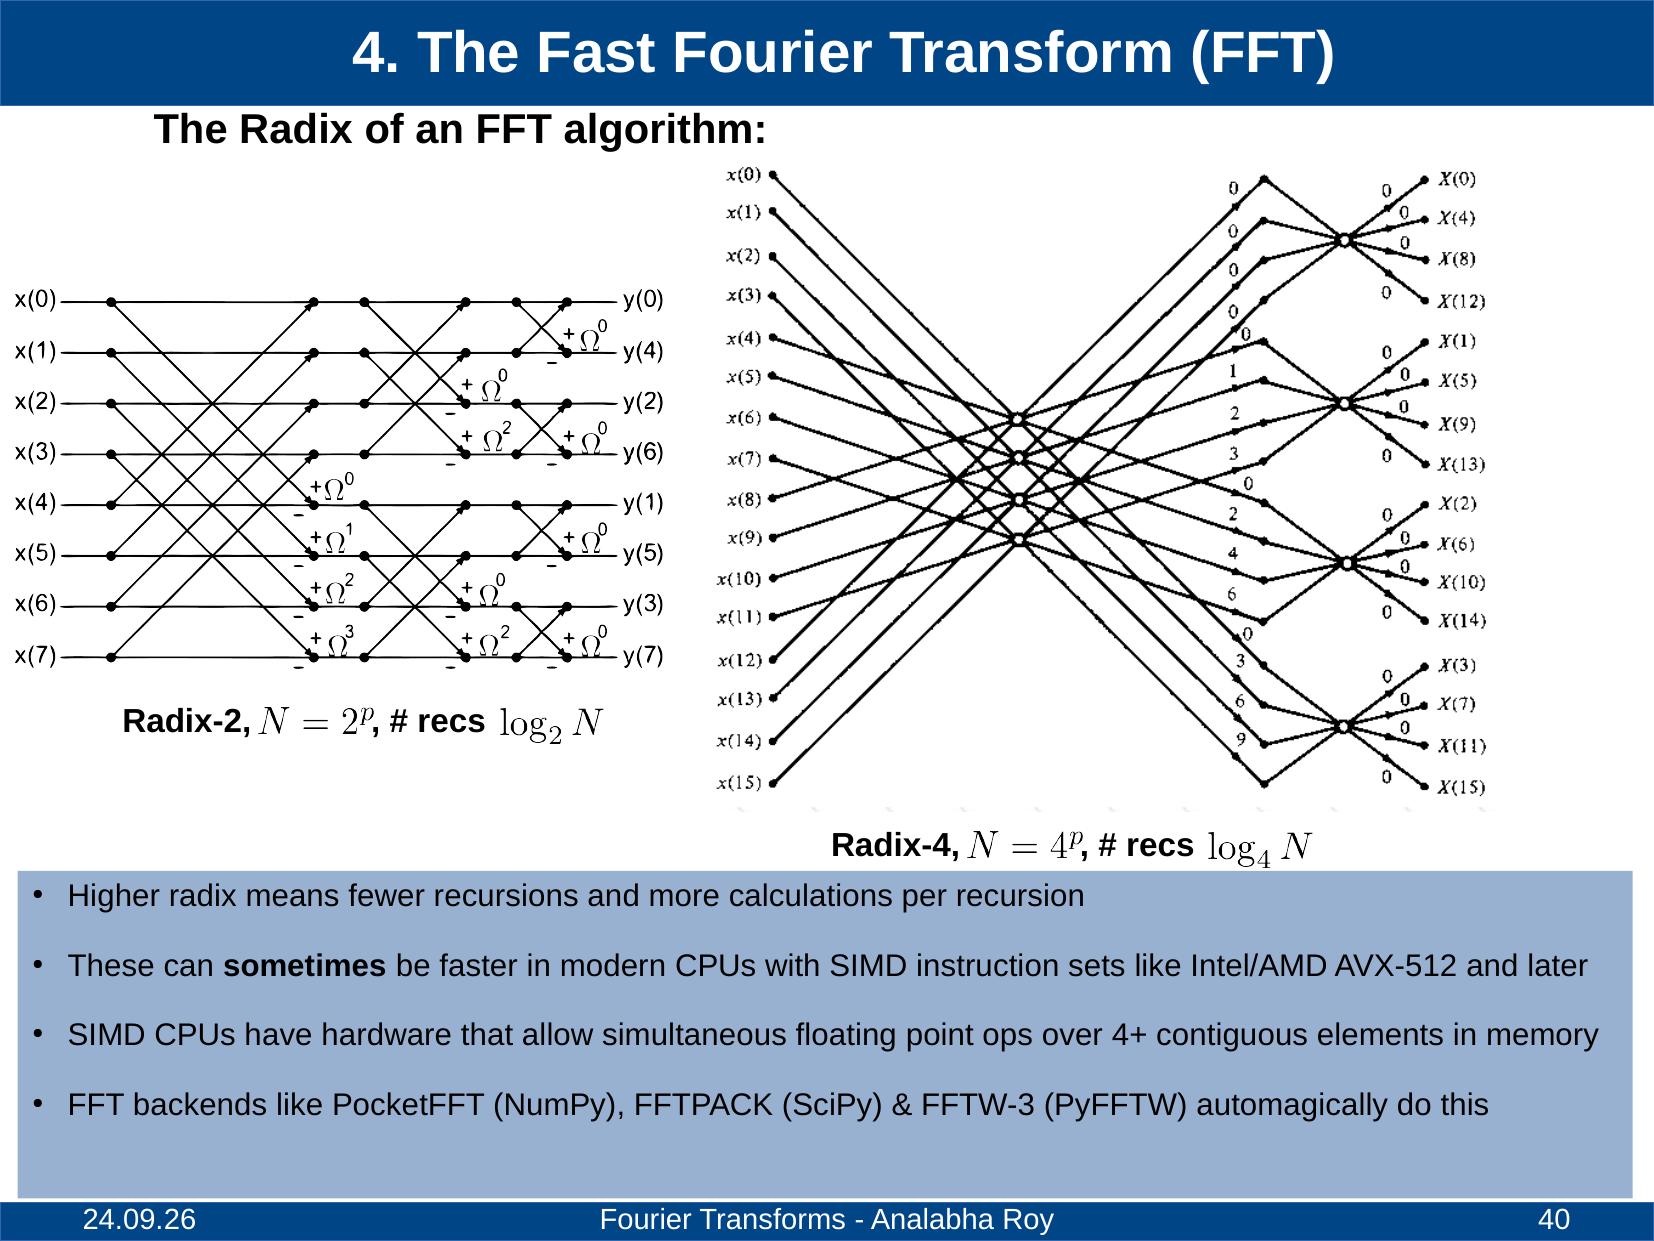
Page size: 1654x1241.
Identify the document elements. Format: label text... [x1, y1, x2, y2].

text_box Higher radix means fewer recursions and more calculations per recursion These can sometimes be faster in modern CPUs with SIMD instruction sets like Intel/AMD AVX-512 and later SIMD CPUs have hardware that allow simultaneous floating point ops over 4+ contiguous elements in memory FFT backends like PocketFFT (NumPy), FFTPACK (SciPy) & FFTW-3 (PyFFTW) automagically do this [17, 870, 1633, 1199]
text_box Radix-2, , # recs [107, 694, 1148, 784]
picture [500, 708, 604, 744]
picture [258, 707, 374, 734]
picture [701, 186, 1514, 812]
picture [4, 270, 696, 695]
title 4. The Fast Fourier Transform (FFT) [0, 0, 1654, 106]
list The Radix of an FFT algorithm: [82, 105, 1571, 186]
text_box Radix-4, , # recs [816, 818, 1654, 908]
